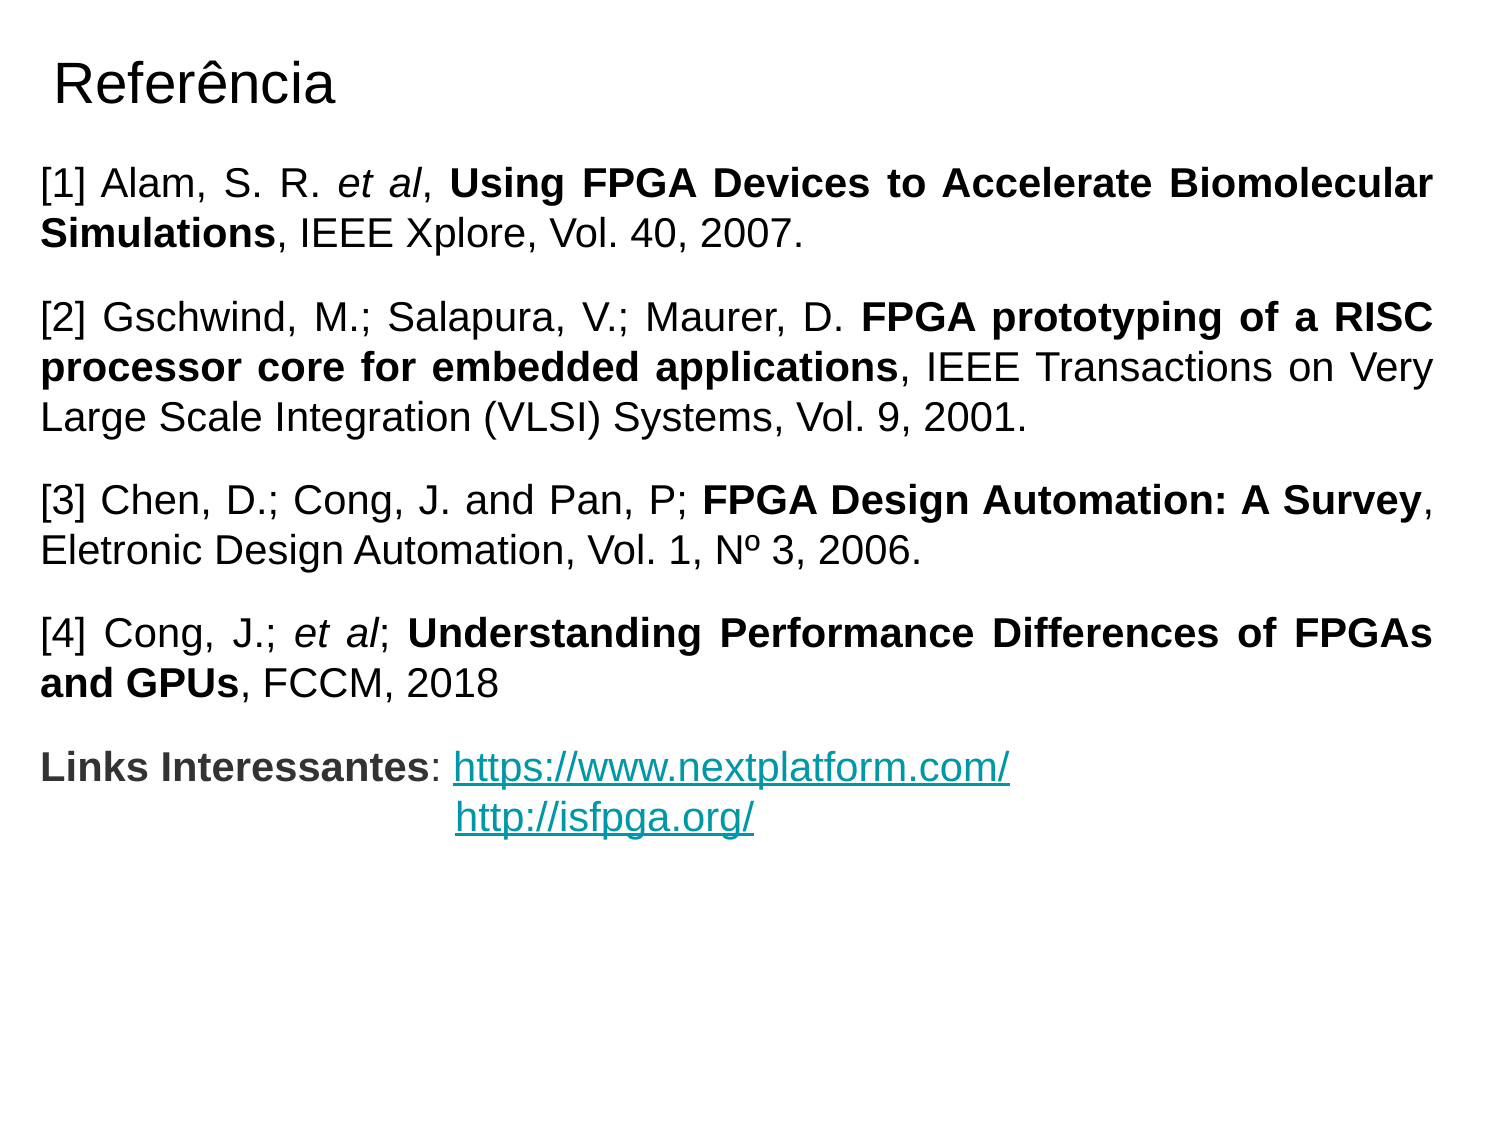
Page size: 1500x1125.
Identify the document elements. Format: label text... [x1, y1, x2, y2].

list [1] Alam, S. R. et al, Using FPGA Devices to Accelerate Biomolecular Simulations, IEEE Xplore, Vol. 40, 2007. [2] Gschwind, M.; Salapura, V.; Maurer, D. FPGA prototyping of a RISC processor core for embedded applications, IEEE Transactions on Very Large Scale Integration (VLSI) Systems, Vol. 9, 2001. [3] Chen, D.; Cong, J. and Pan, P; FPGA Design Automation: A Survey, Eletronic Design Automation, Vol. 1, Nº 3, 2006. [4] Cong, J.; et al; Understanding Performance Differences of FPGAs and GPUs, FCCM, 2018 Links Interessantes: https://www.nextplatform.com/ http://isfpga.org/ [25, 140, 1449, 1125]
title Referência [38, 30, 1471, 156]
